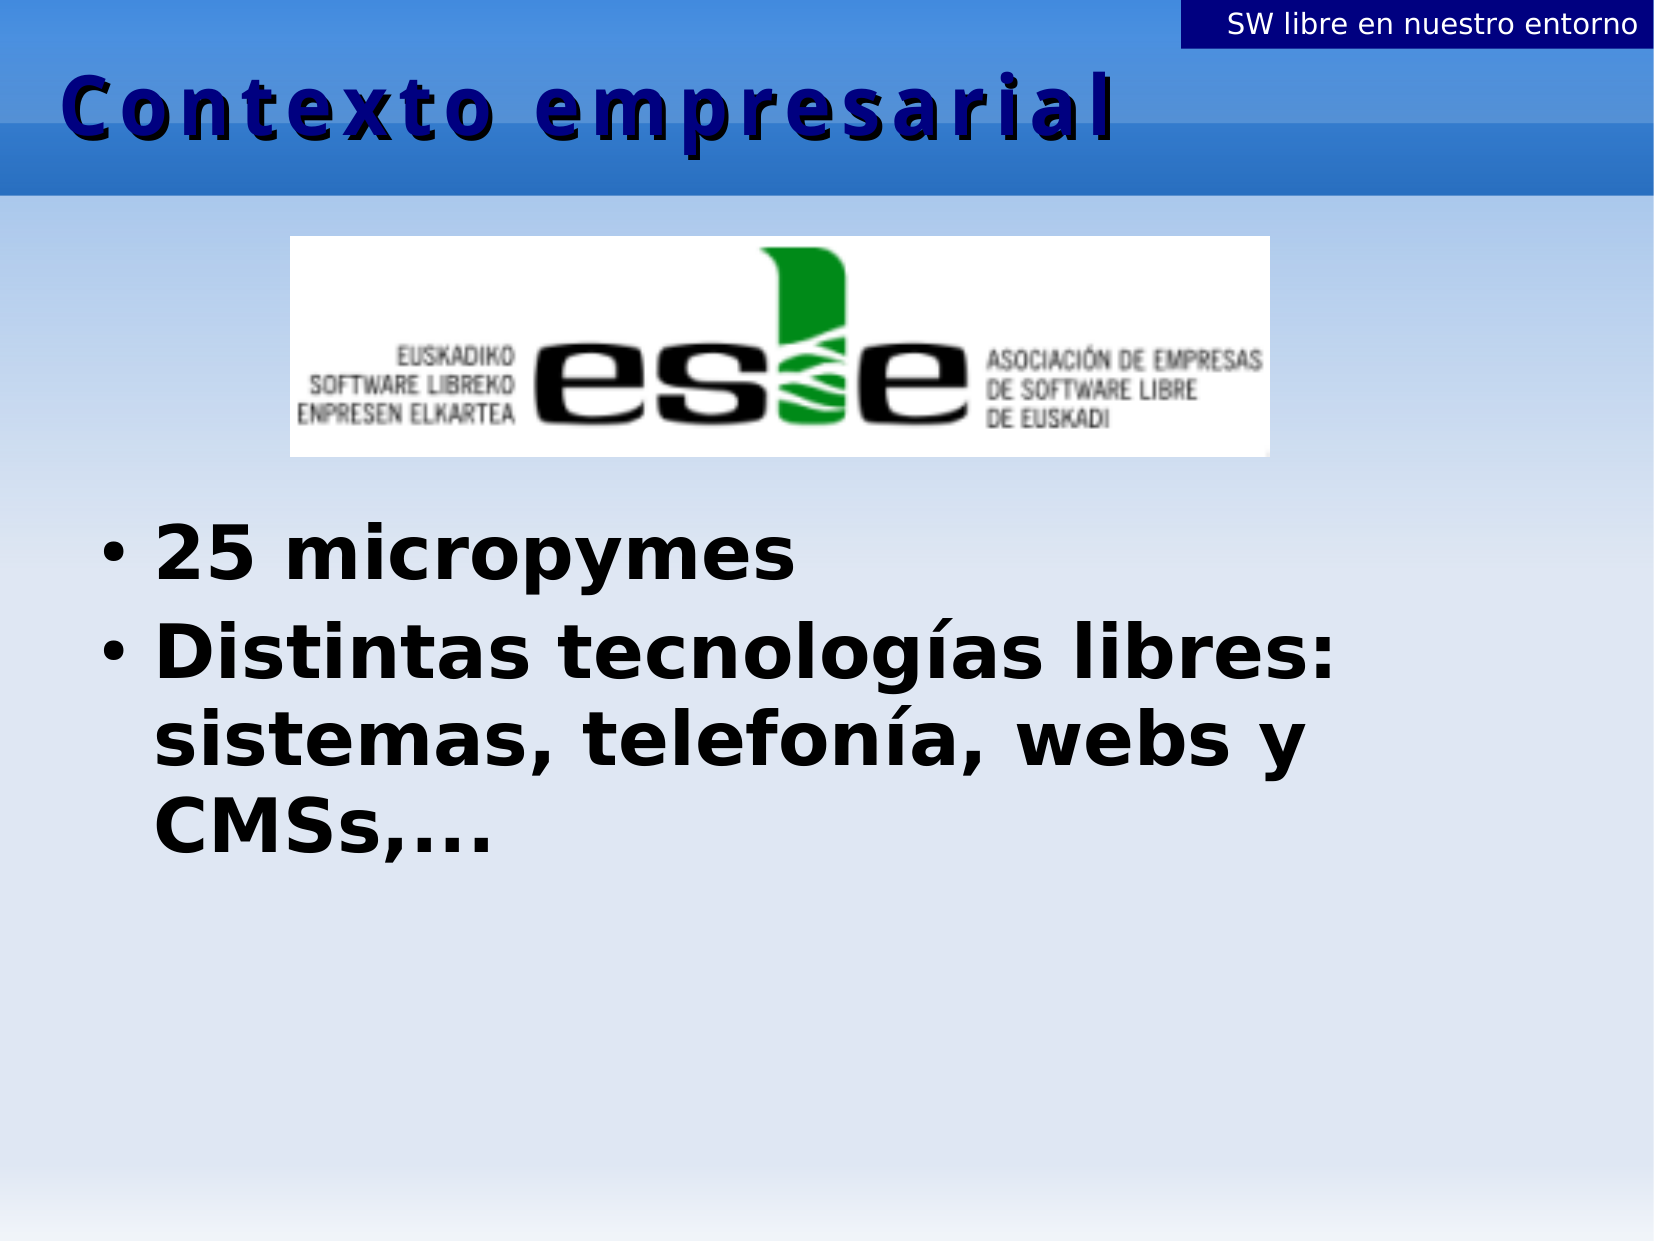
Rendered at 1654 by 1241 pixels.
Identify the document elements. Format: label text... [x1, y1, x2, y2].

list 25 micropymes Distintas tecnologías libres: sistemas, telefonía, webs y CMSs,... [82, 236, 1565, 1094]
picture [0, 0, 1654, 1241]
text_box SW libre en nuestro entorno [1181, 0, 1654, 48]
title Contexto empresarial [59, 36, 1654, 171]
